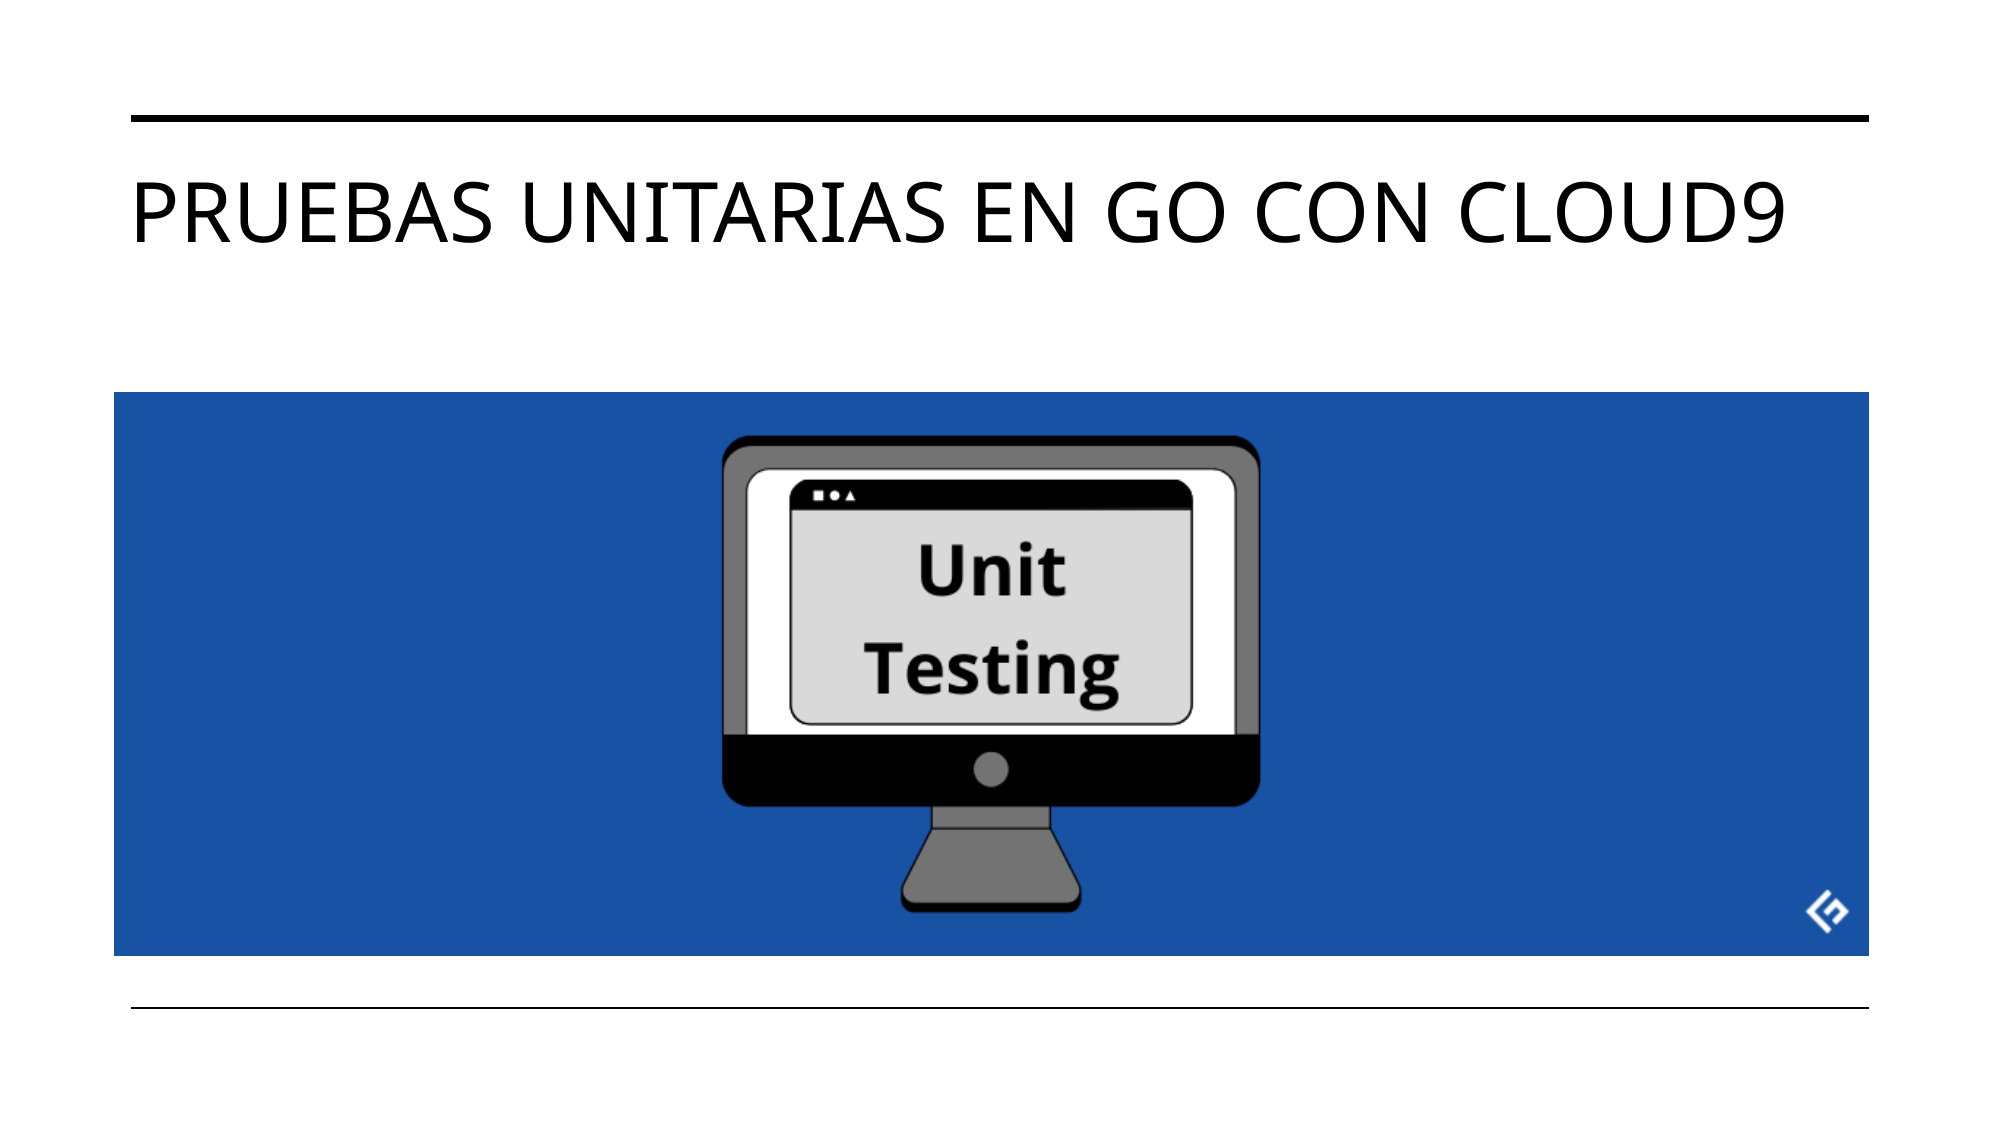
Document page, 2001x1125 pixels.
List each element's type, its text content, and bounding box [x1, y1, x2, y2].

picture [114, 393, 1869, 956]
title PRUEBAS UNITARIAS EN GO CON CLOUD9 [114, 151, 1869, 377]
